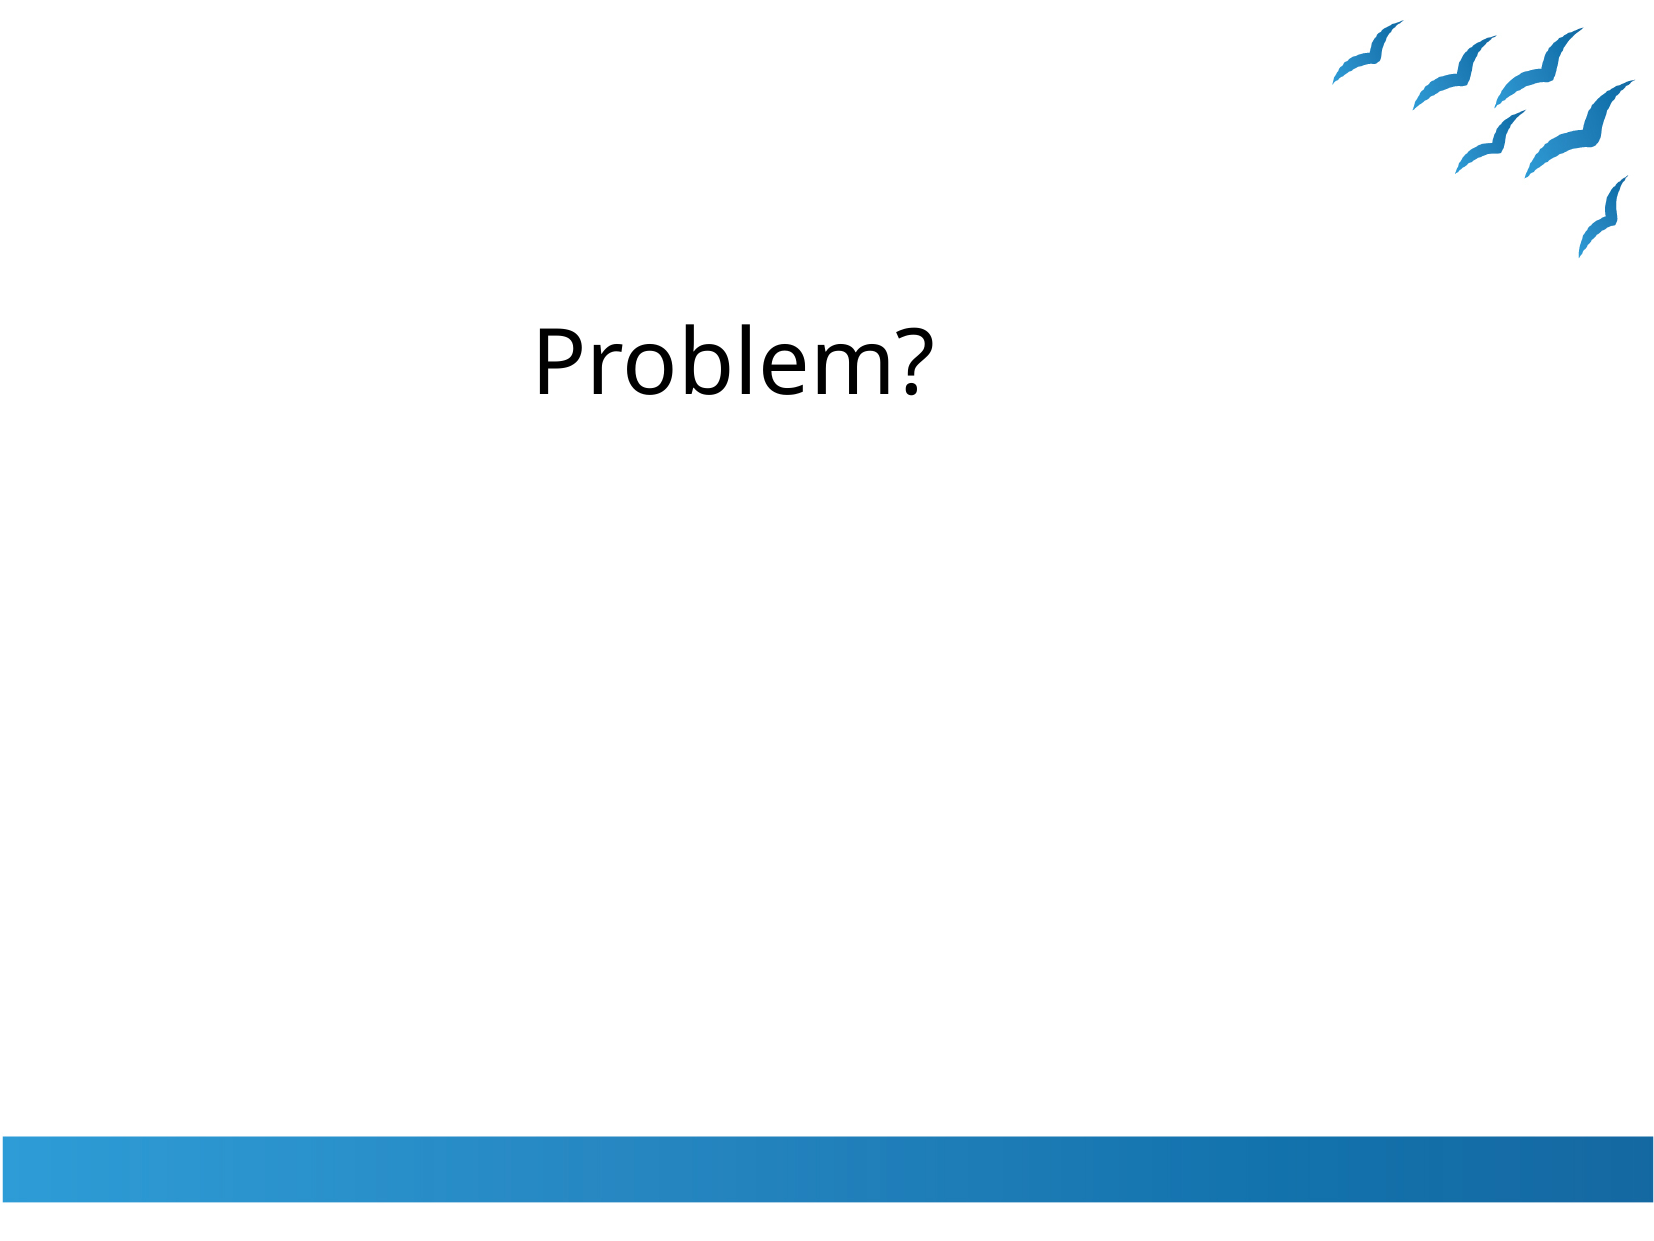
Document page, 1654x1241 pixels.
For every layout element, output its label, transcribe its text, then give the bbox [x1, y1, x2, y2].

title Problem? [531, 304, 1654, 414]
picture [0, 0, 1654, 1241]
